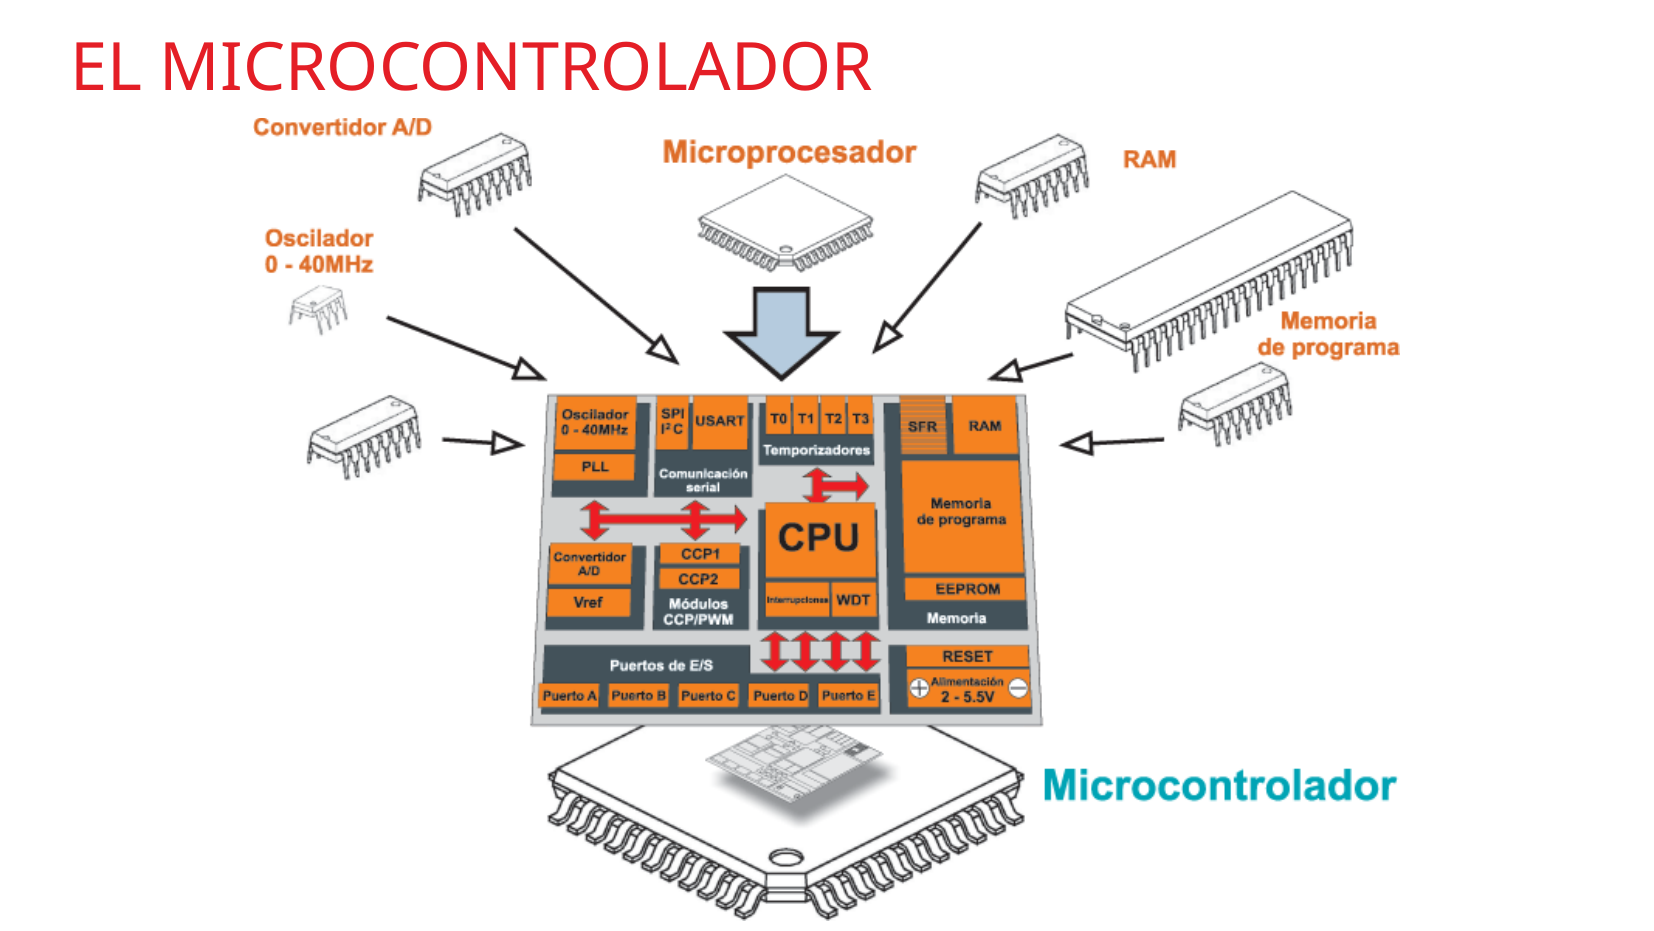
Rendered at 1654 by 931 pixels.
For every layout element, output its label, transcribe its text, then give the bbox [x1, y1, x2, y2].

picture [253, 118, 1400, 921]
title EL MICROCONTROLADOR [70, 11, 1347, 118]
